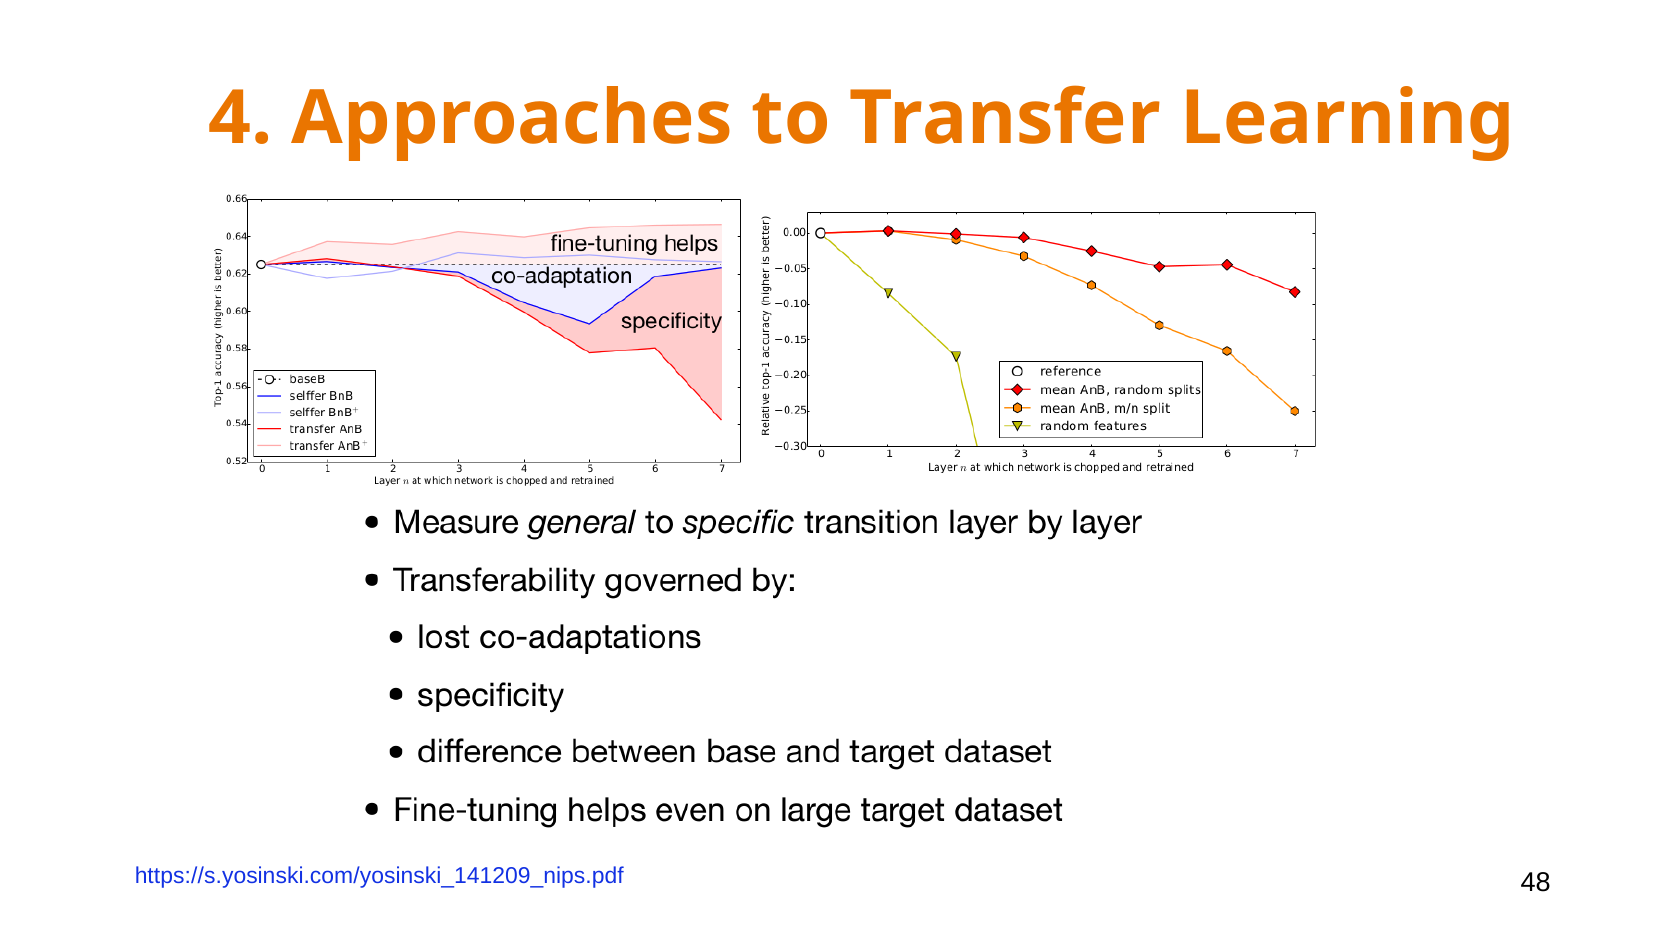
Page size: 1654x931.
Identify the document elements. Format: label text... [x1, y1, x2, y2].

title 4. Approaches to Transfer Learning [82, 37, 1571, 193]
picture [202, 187, 1321, 835]
text_box https://s.yosinski.com/yosinski_141209_nips.pdf [120, 855, 676, 896]
